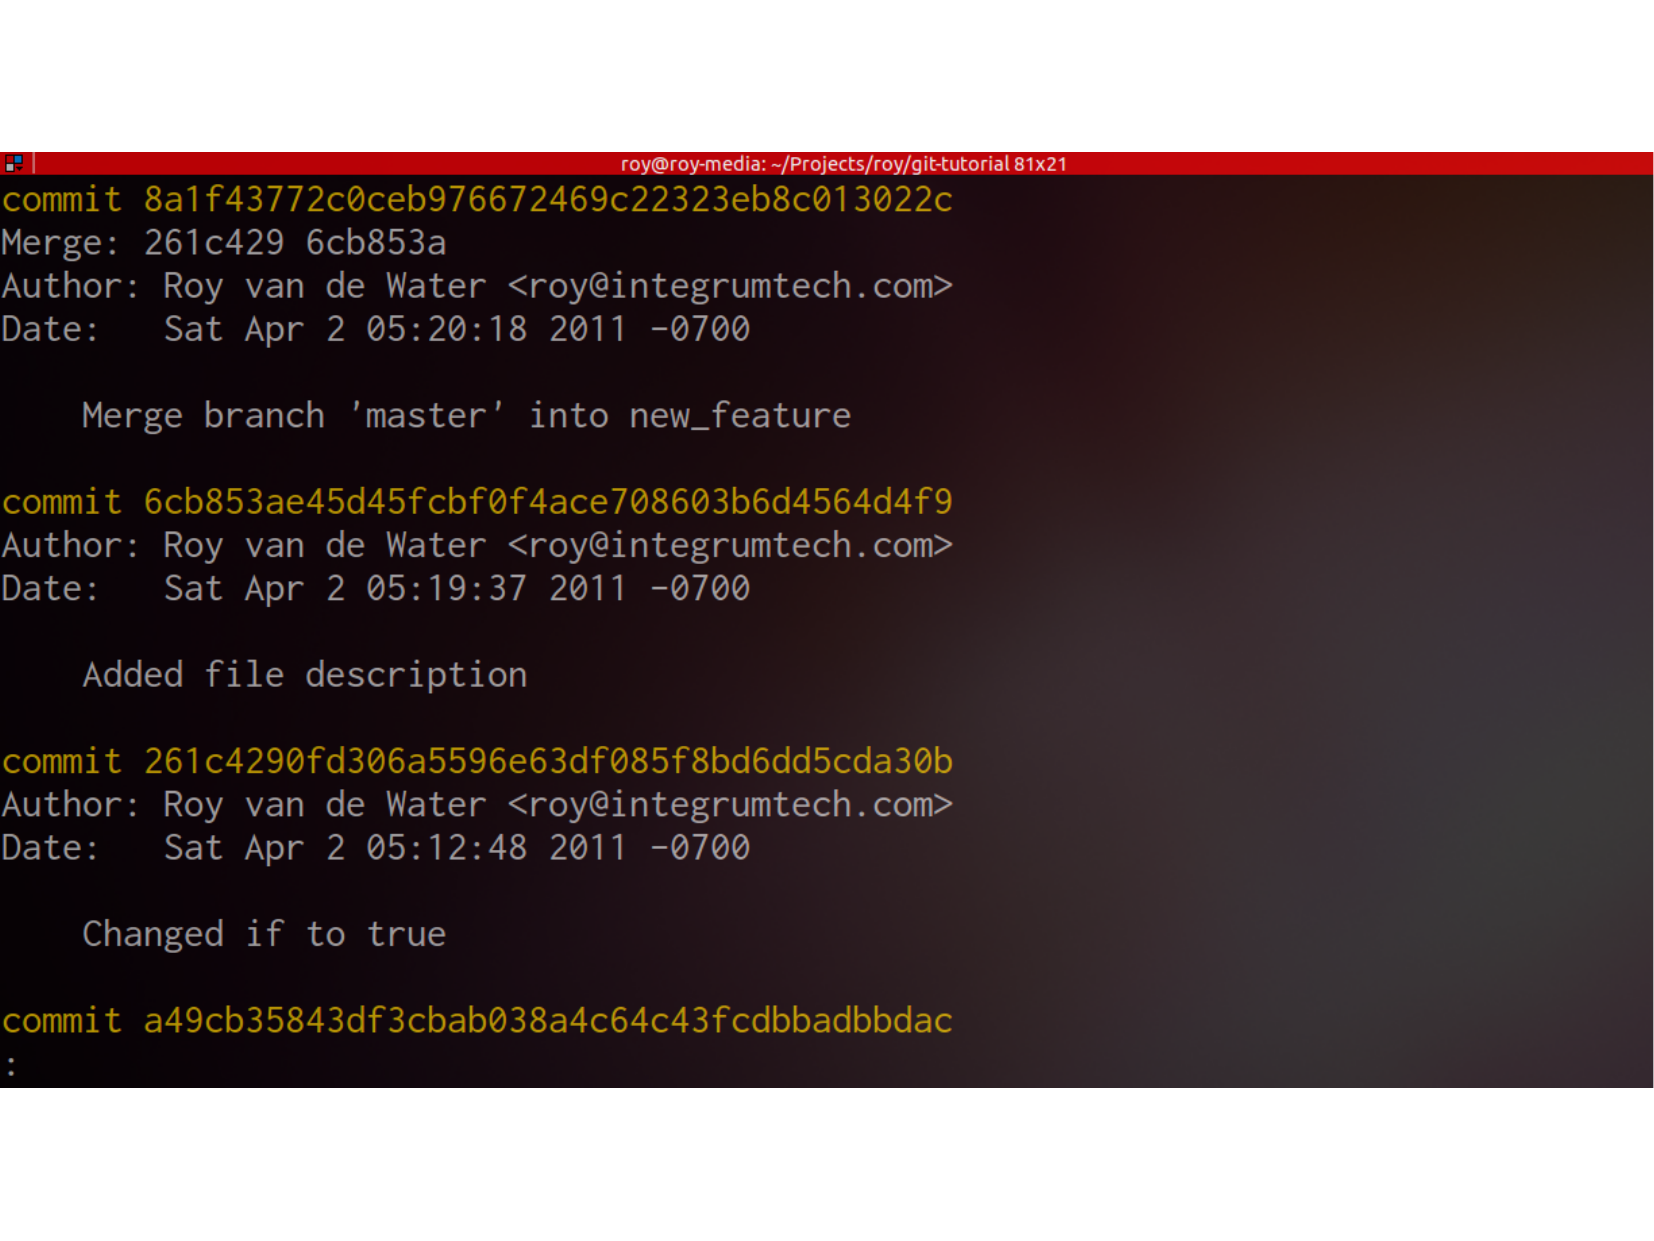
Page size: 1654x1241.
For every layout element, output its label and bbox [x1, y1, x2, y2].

picture [0, 152, 1654, 1088]
